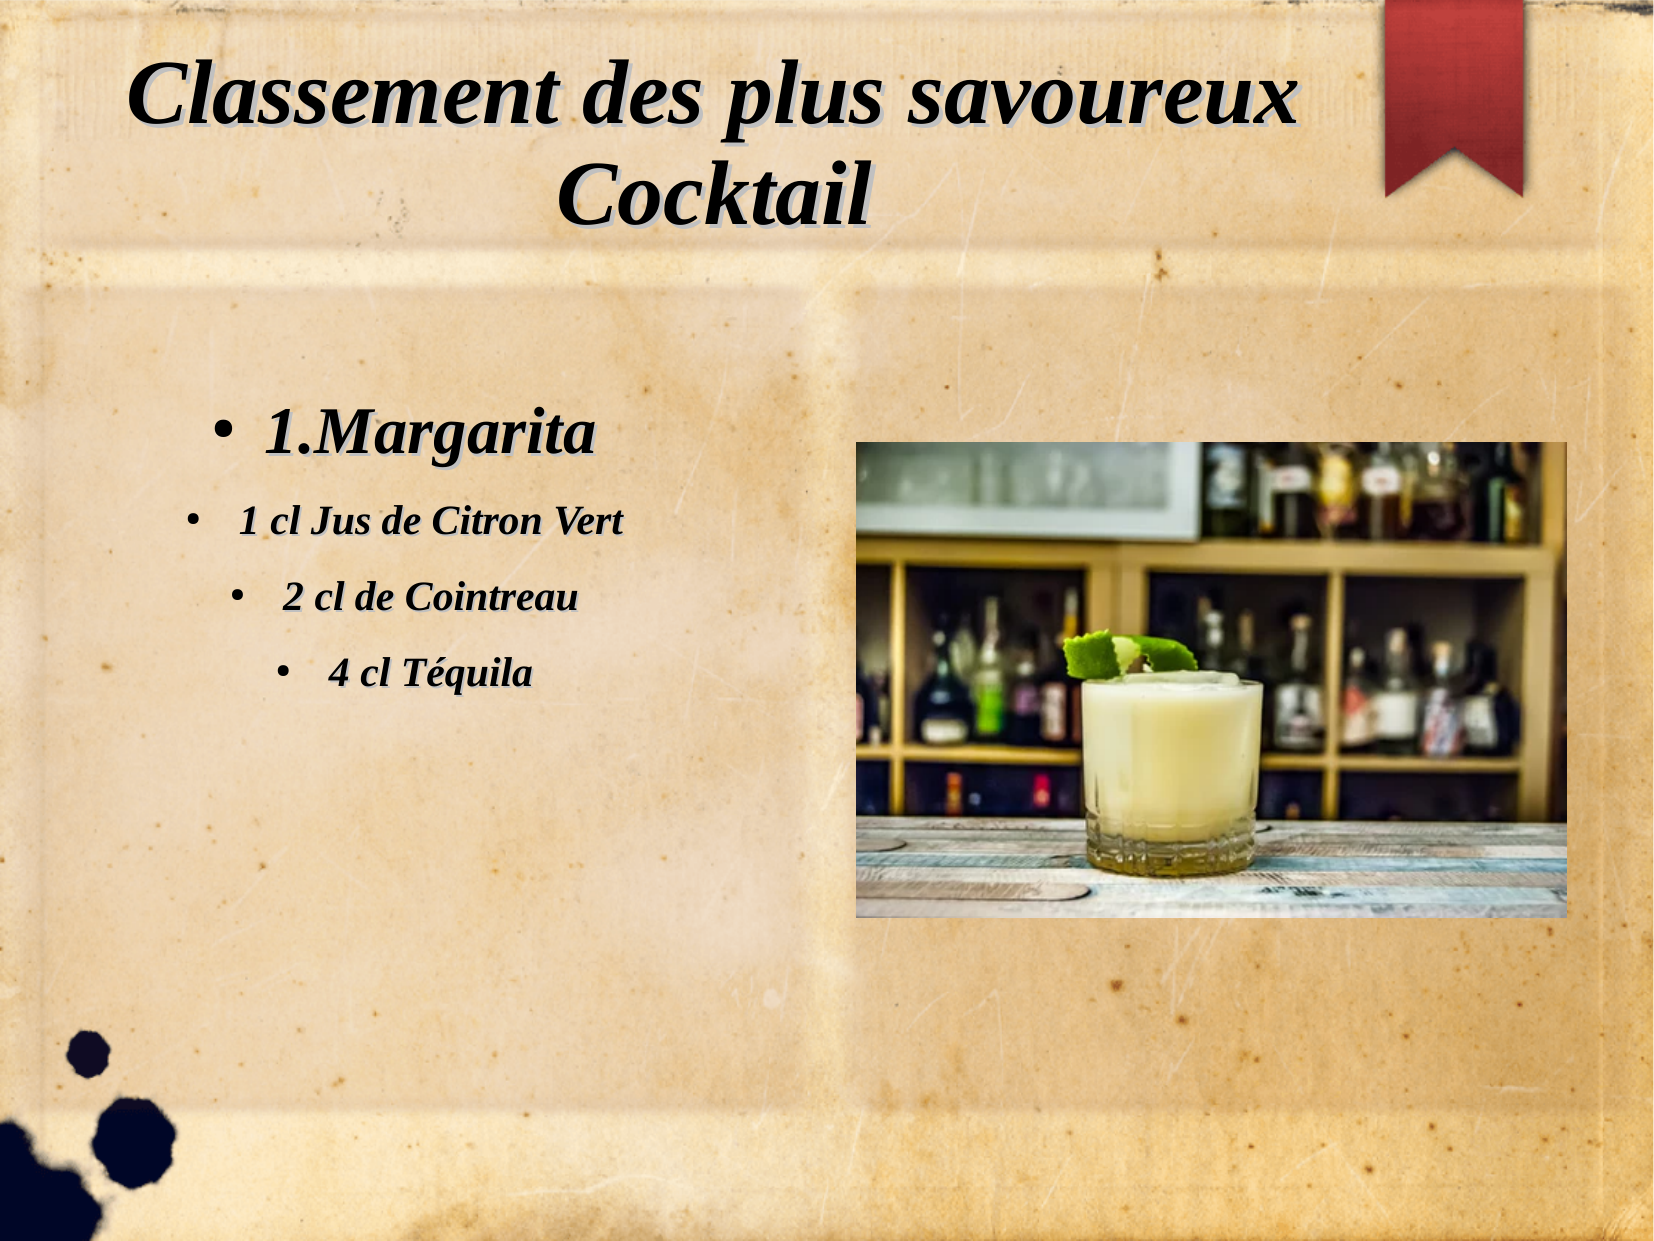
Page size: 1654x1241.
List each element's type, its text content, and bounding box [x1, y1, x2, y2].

picture [0, 0, 1654, 1241]
list 1.Margarita 1 cl Jus de Citron Vert 2 cl de Cointreau 4 cl Téquila [82, 290, 709, 1010]
title Classement des plus savoureux Cocktail [82, 41, 1347, 245]
